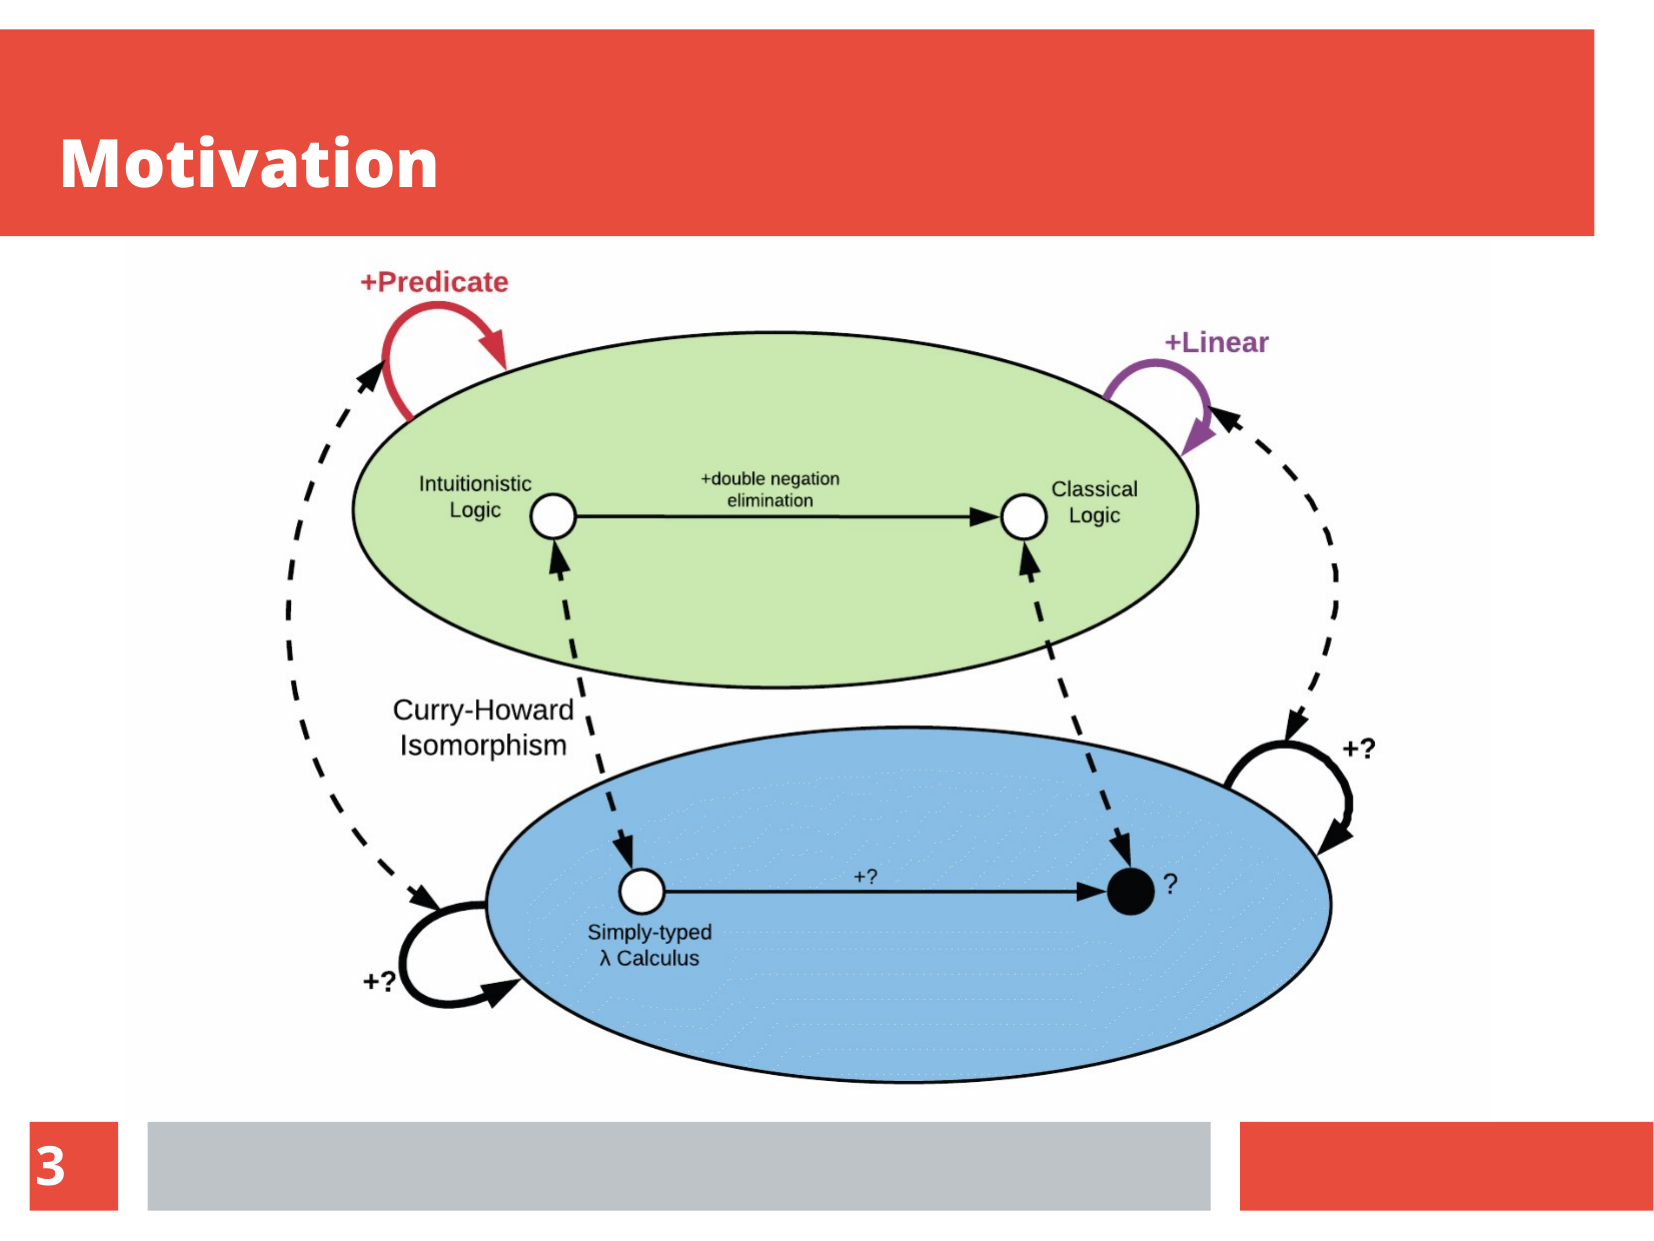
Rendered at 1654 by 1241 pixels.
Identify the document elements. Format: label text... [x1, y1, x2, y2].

text_box 3 [20, 1119, 254, 1210]
picture [125, 241, 1494, 1121]
title Motivation [59, 58, 1595, 207]
